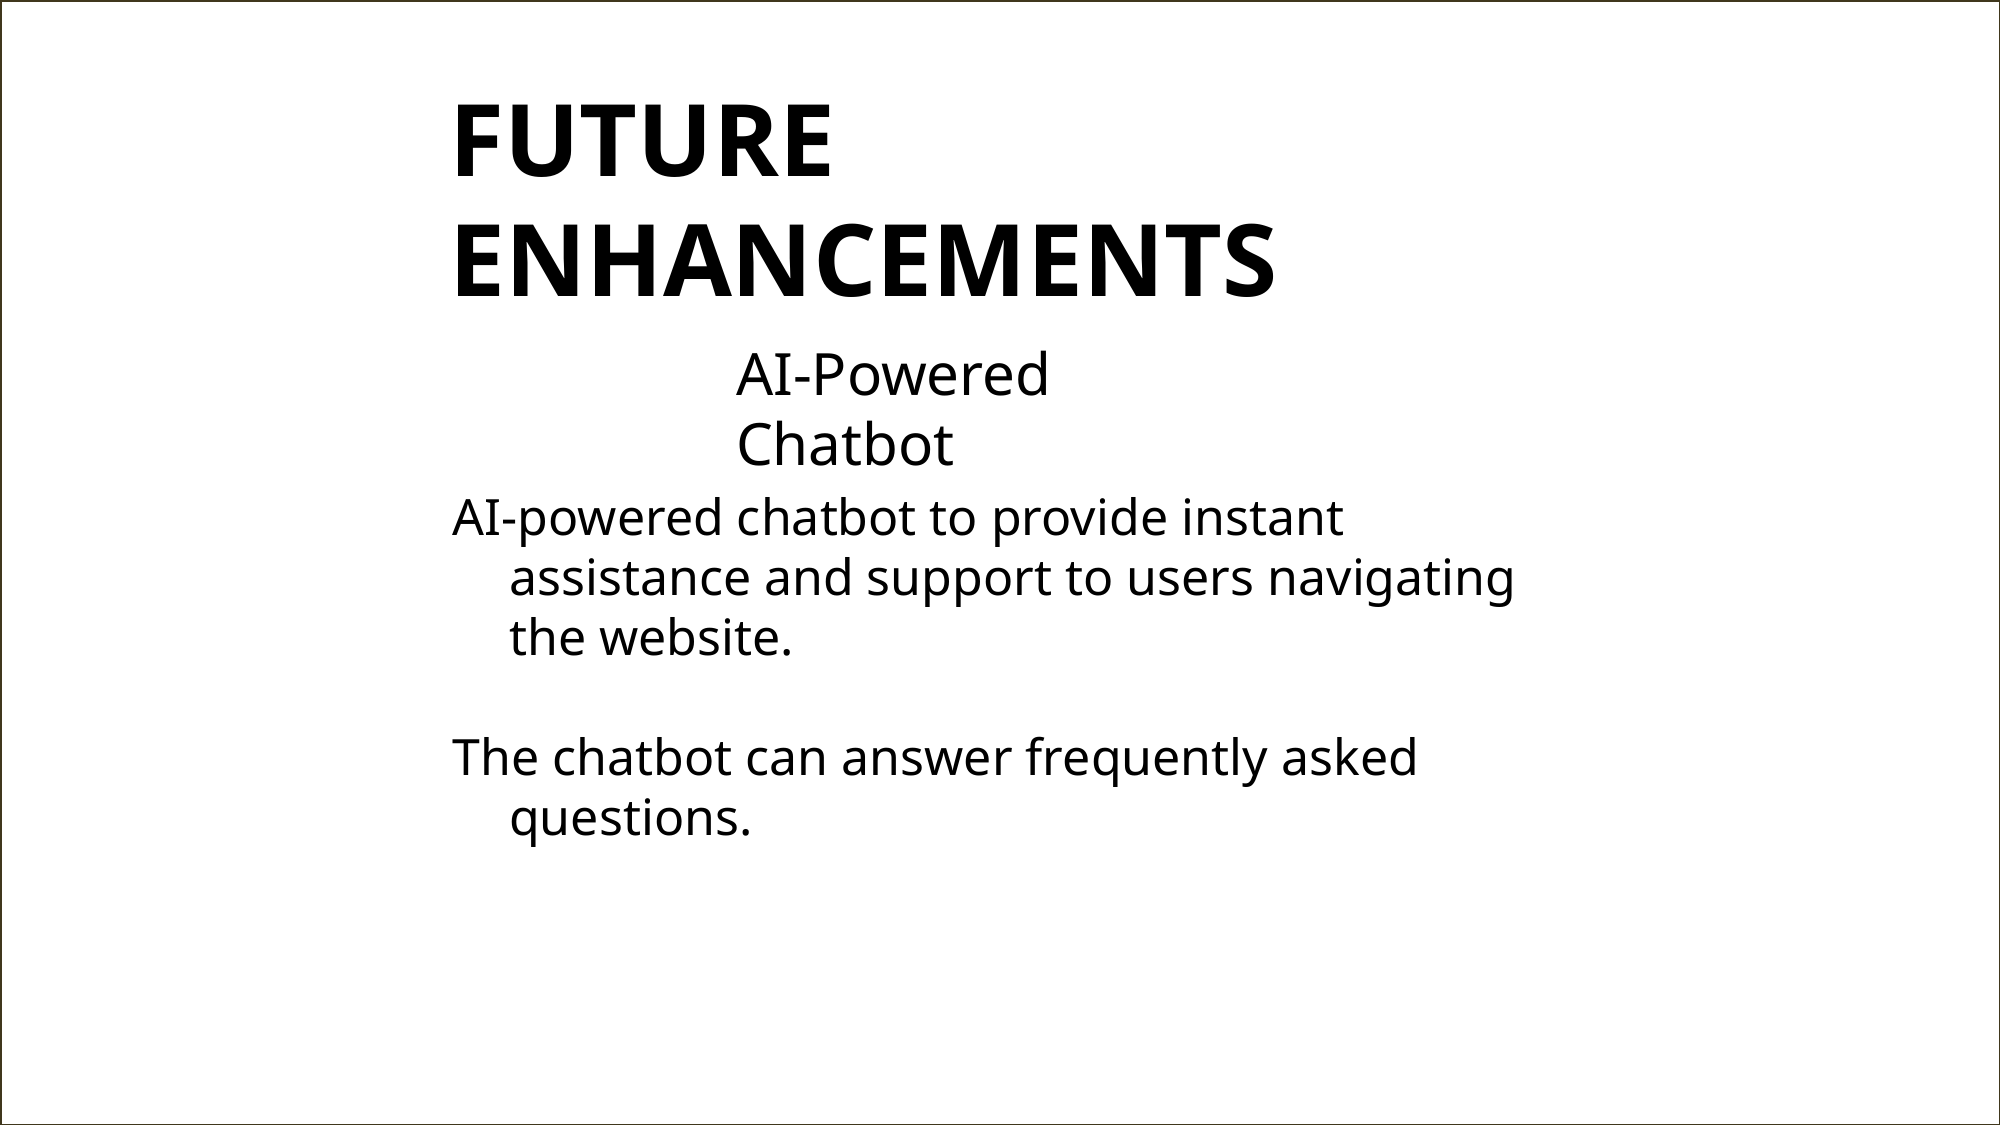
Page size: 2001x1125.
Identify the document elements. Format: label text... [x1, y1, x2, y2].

text_box AI-Powered Chatbot [721, 329, 1273, 418]
text_box AI-powered chatbot to provide instant assistance and support to users navigating the website. The chatbot can answer frequently asked questions. [381, 478, 1613, 736]
text_box [0, 0, 2000, 1125]
text_box FUTURE ENHANCEMENTS [434, 68, 1643, 205]
